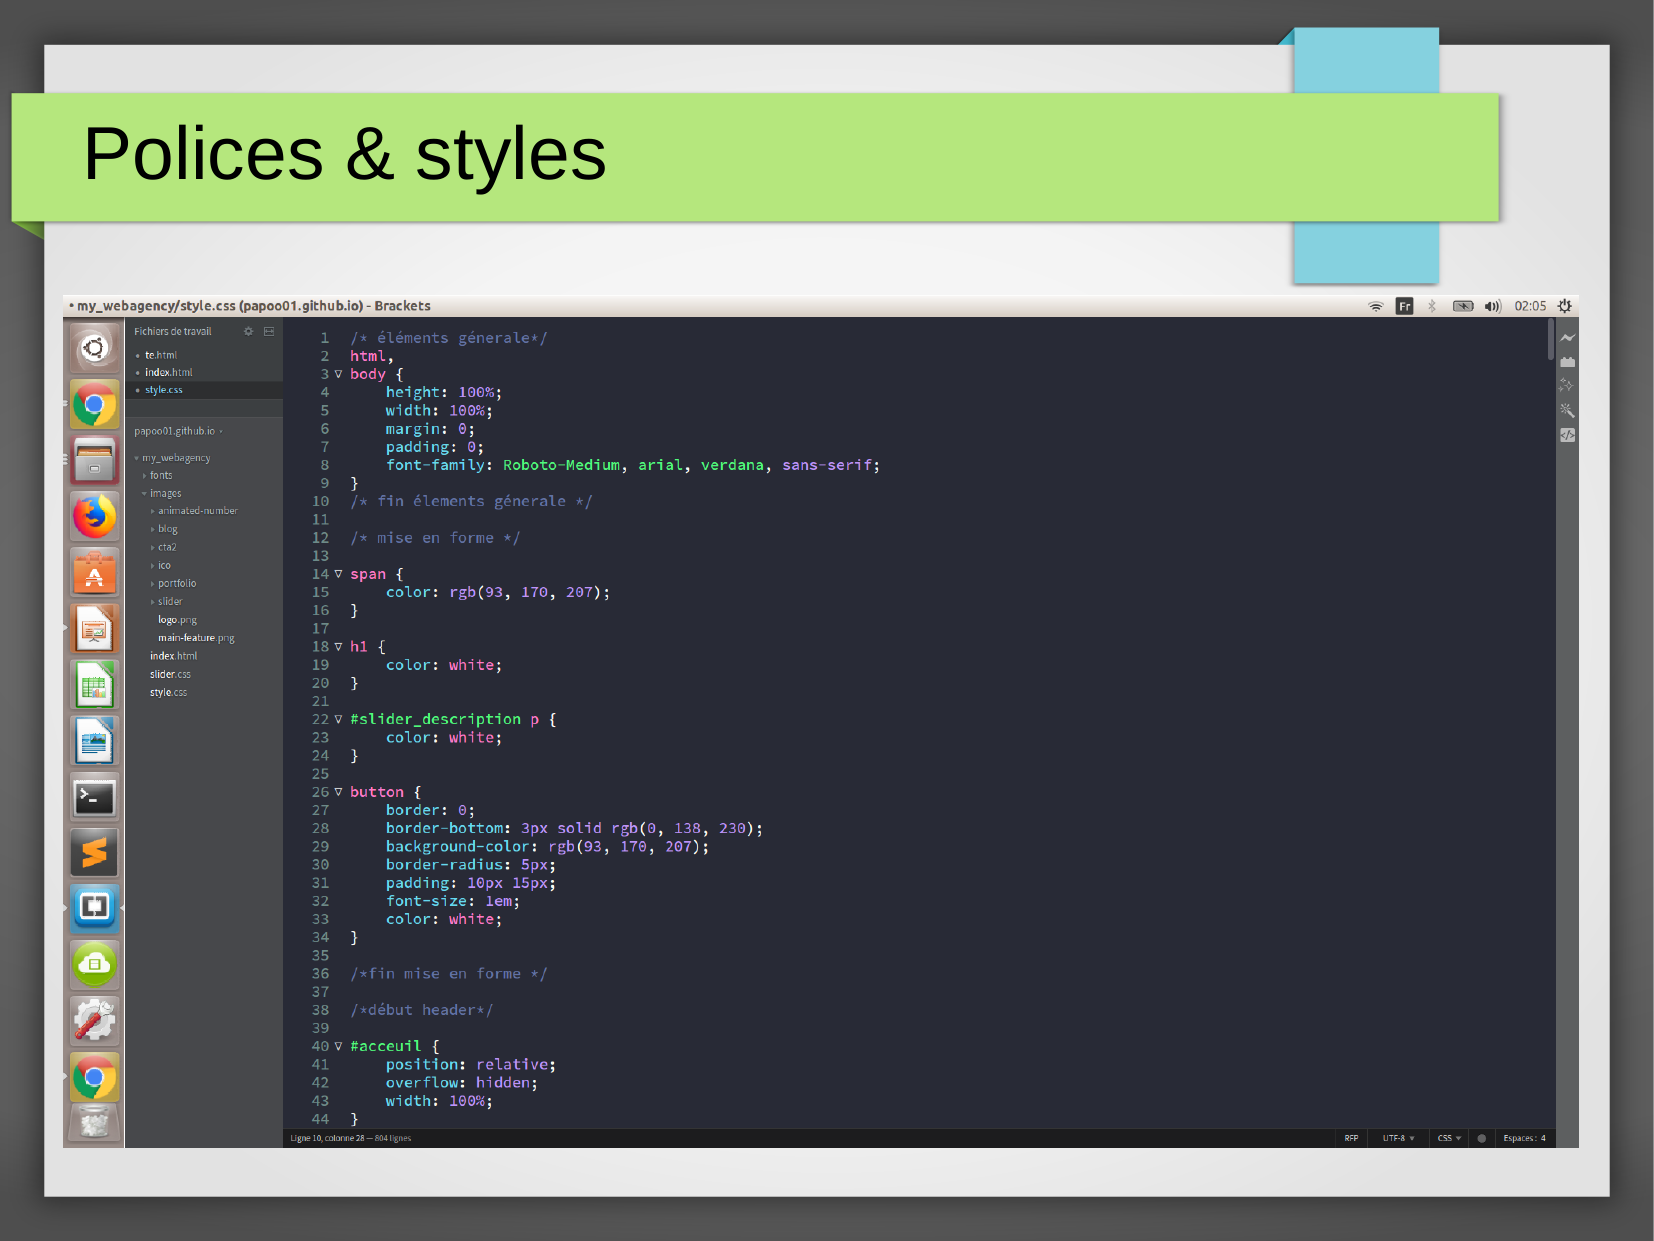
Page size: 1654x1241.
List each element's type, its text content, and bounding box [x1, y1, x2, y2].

title Polices & styles [82, 94, 1264, 213]
picture [0, 0, 1654, 1241]
